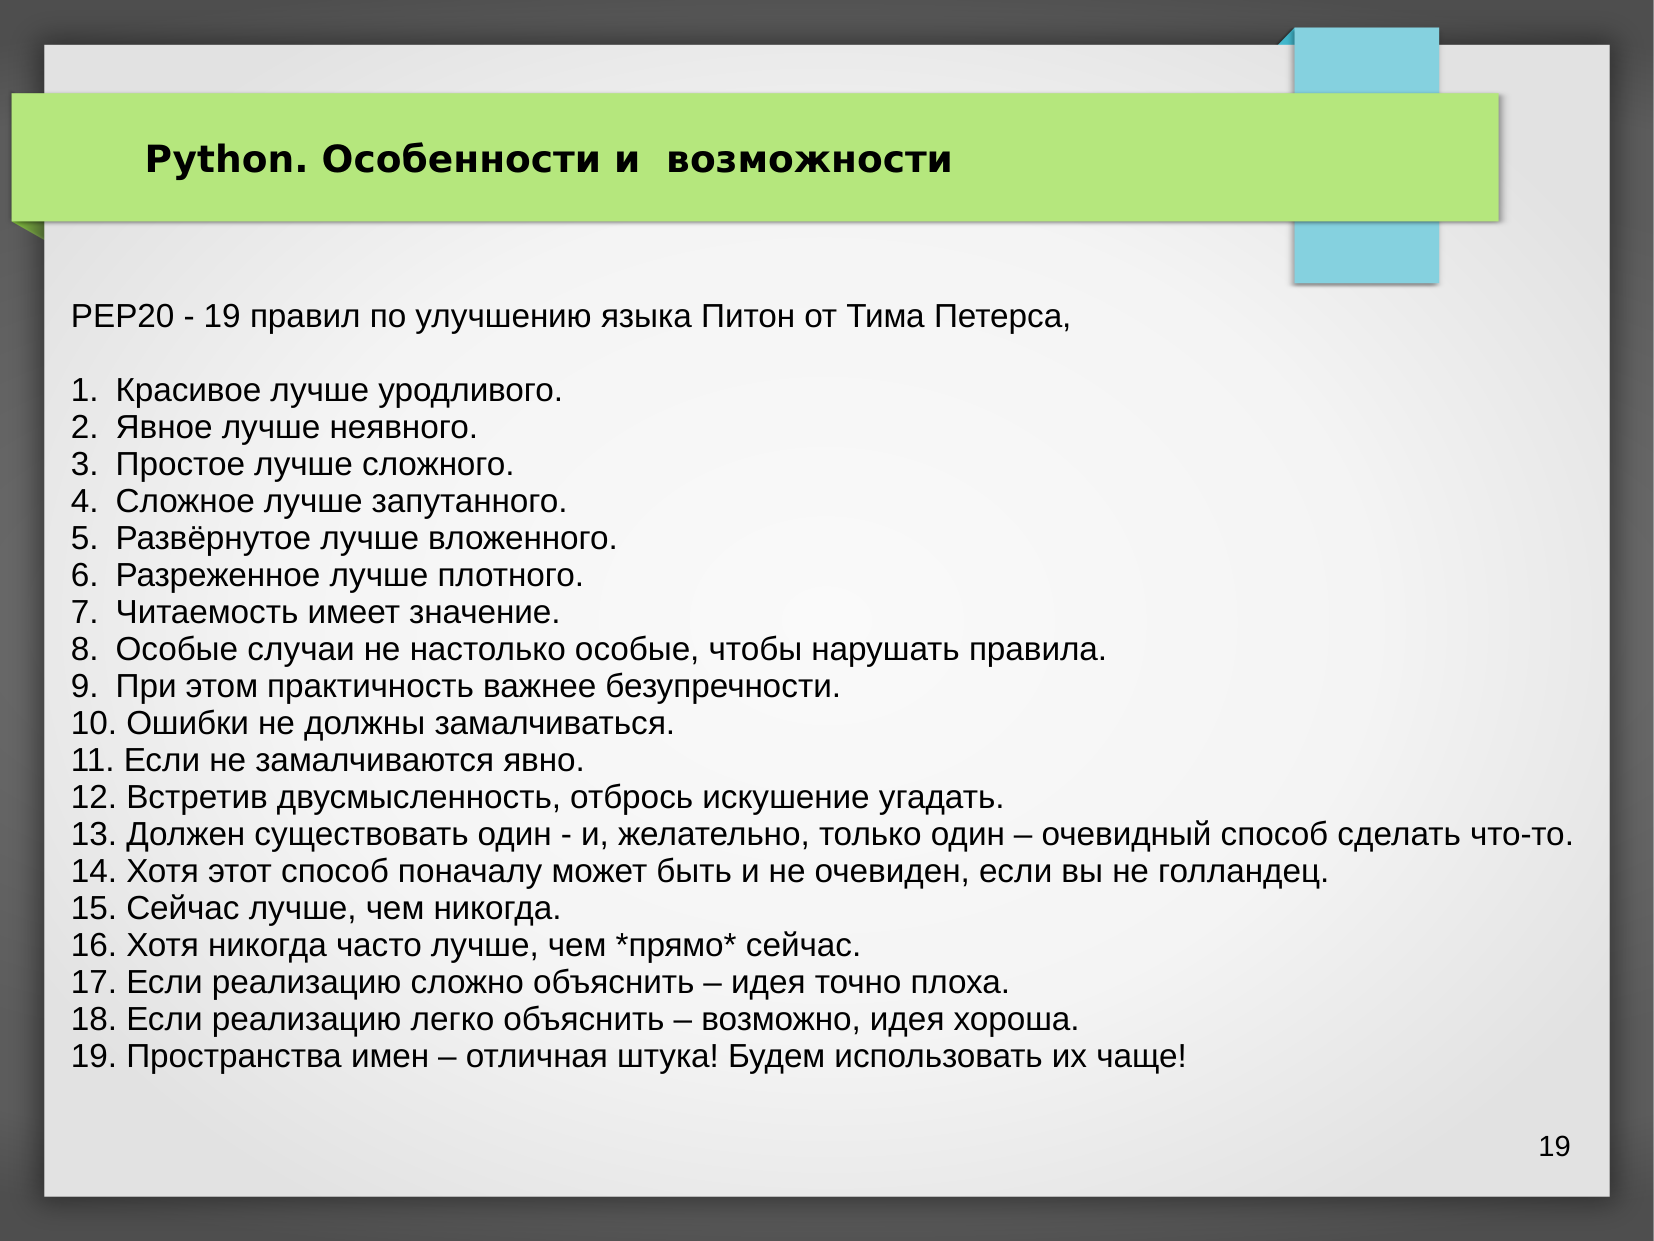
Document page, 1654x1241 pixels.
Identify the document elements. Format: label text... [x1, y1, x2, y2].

picture [0, 0, 1654, 1241]
text_box PEP20 - 19 правил по улучшению языка Питон от Тима Петерса, Красивое лучше уродливого. Явное лучше неявного. Простое лучше сложного. Сложное лучше запутанного. Развёрнутое лучше вложенного. Разреженное лучше плотного. Читаемость имеет значение. Особые случаи не настолько особые, чтобы нарушать правила. При этом практичность важнее безупречности. Ошибки не должны замалчиваться. Если не замалчиваются явно. Встретив двусмысленность, отбрось искушение угадать. Должен существовать один - и, желательно, только один – очевидный способ сделать что-то. Хотя этот способ поначалу может быть и не очевиден, если вы не голландец. Сейчас лучше, чем никогда. Хотя никогда часто лучше, чем *прямо* сейчас. Если реализацию сложно объяснить – идея точно плоха. Если реализацию легко объяснить – возможно, идея хороша. Пространства имен – отличная штука! Будем использовать их чаще! [70, 262, 1607, 1110]
text_box Python. Особенности и возможности [129, 129, 969, 189]
